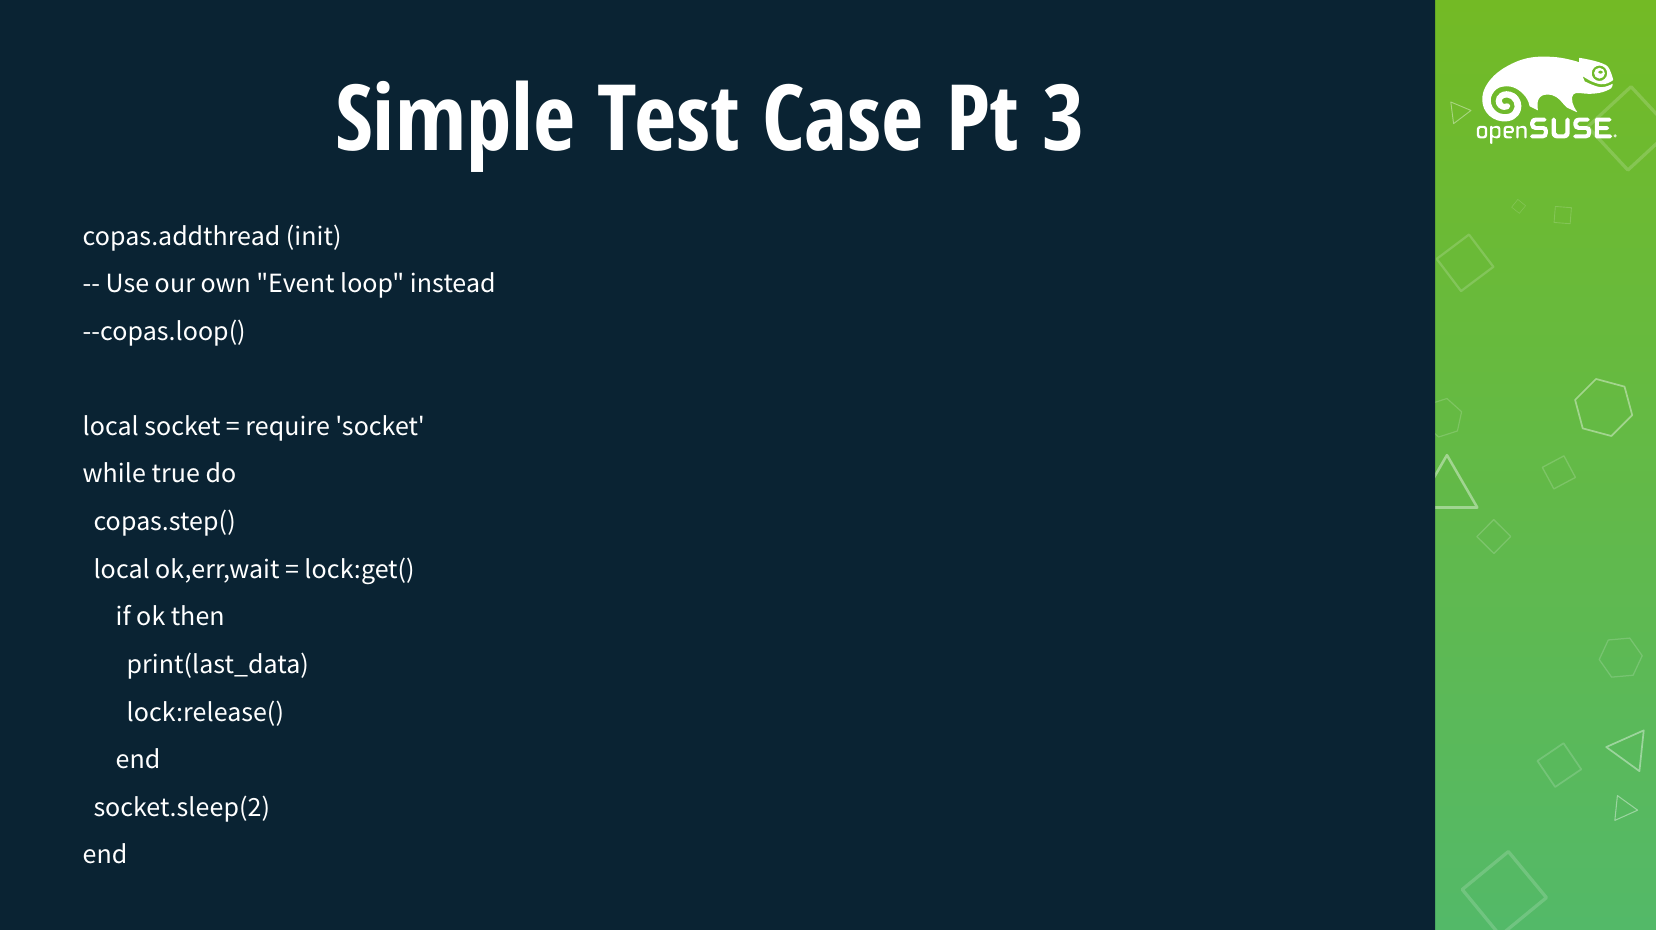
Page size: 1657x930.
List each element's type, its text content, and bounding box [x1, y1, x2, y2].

title Simple Test Case Pt 3 [82, 37, 1338, 193]
list copas.addthread (init) -- Use our own "Event loop" instead --copas.loop() local socket = require 'socket' while true do copas.step() local ok,err,wait = lock:get() if ok then print(last_data) lock:release() end socket.sleep(2) end [82, 217, 1338, 875]
